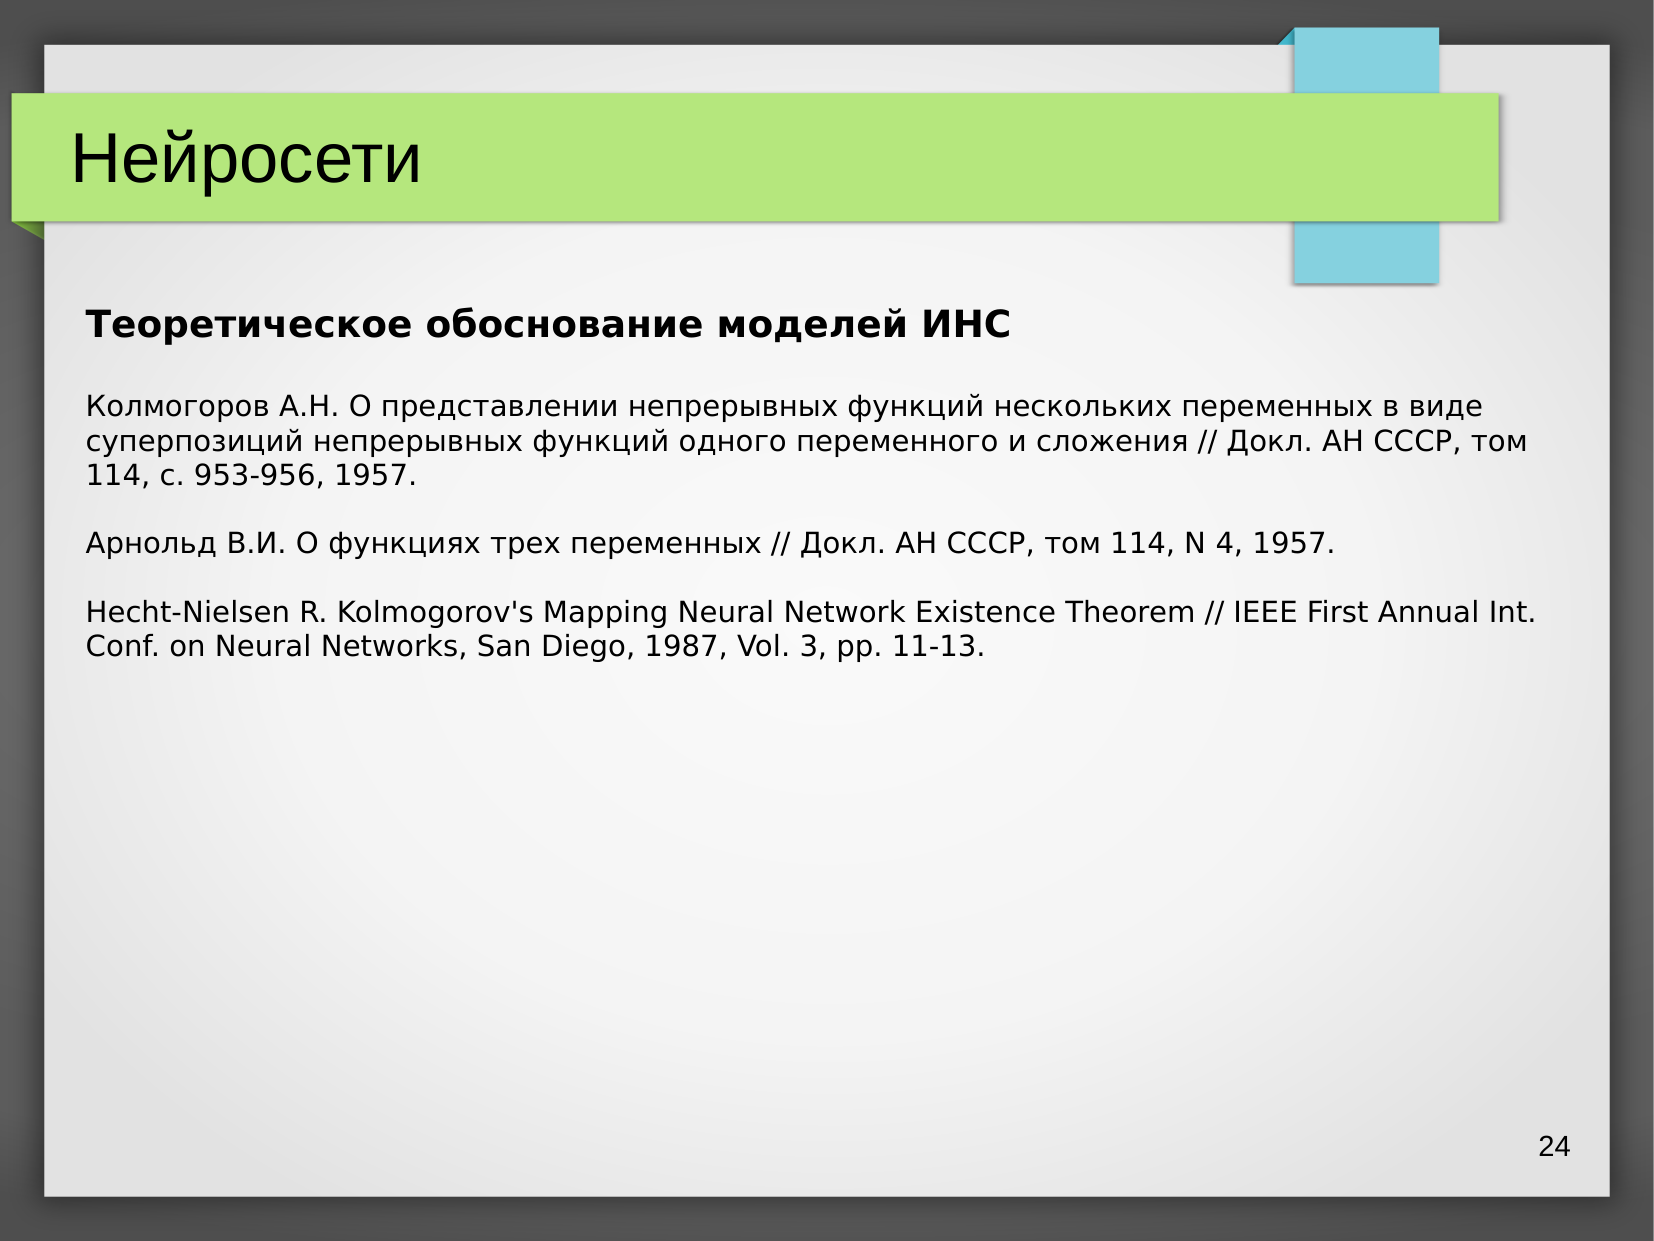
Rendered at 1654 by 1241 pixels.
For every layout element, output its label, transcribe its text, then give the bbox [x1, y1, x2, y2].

title Нейросети [70, 118, 1205, 199]
picture [0, 0, 1654, 1241]
text_box Теоретическое обоснование моделей ИНС Колмогоров А.Н. О представлении непрерывных функций нескольких переменных в виде суперпозиций непрерывных функций одного переменного и сложения // Докл. АН СССР, том 114, с. 953-956, 1957. Арнольд В.И. О функциях трех переменных // Докл. АН СССР, том 114, N 4, 1957. Hecht-Nielsen R. Kolmogorov's Mapping Neural Network Existence Theorem // IEEE First Annual Int. Conf. on Neural Networks, San Diego, 1987, Vol. 3, pp. 11-13. [70, 295, 1571, 880]
